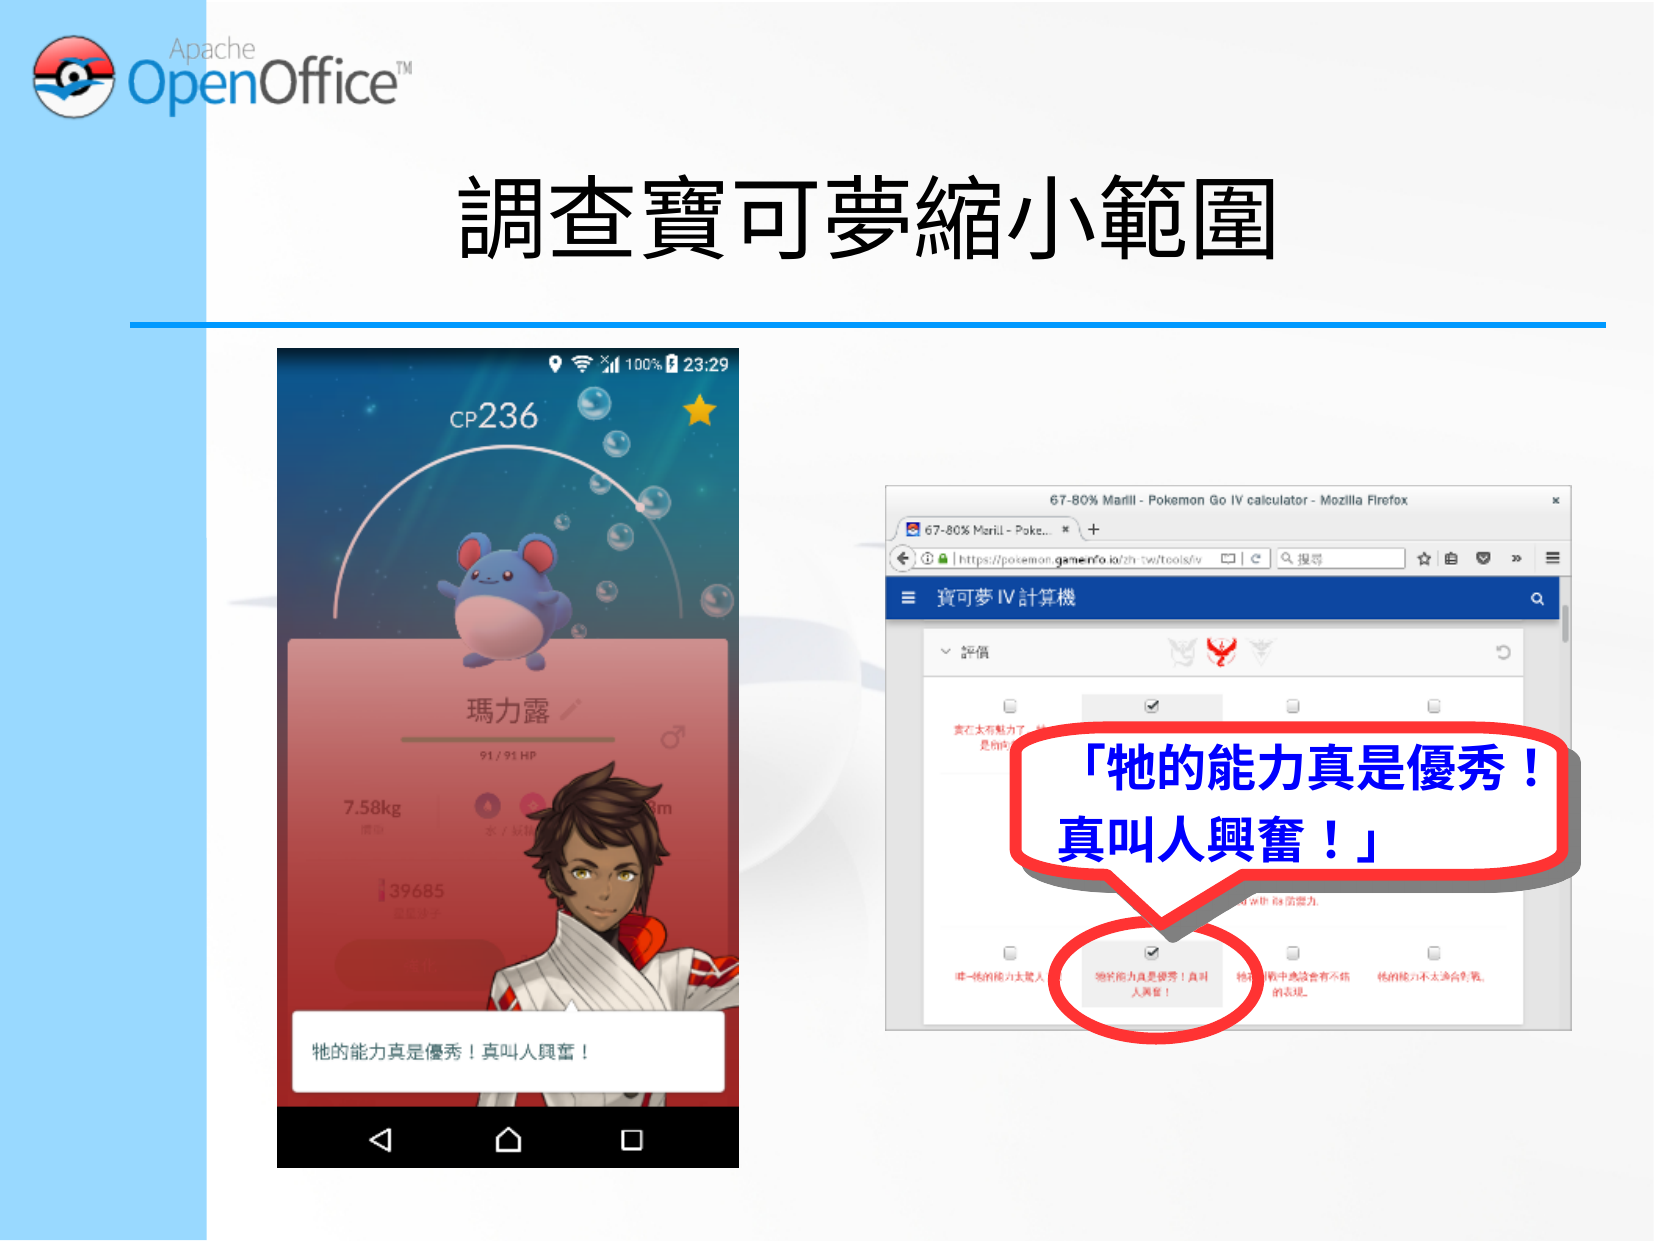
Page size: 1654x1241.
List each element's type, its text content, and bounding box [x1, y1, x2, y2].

picture [31, 2, 1654, 1241]
text_box 「牠的能力真是優秀！ 真叫人興奮！」 [1015, 727, 1563, 925]
title 調查寶可夢縮小範圍 [165, 108, 1571, 316]
